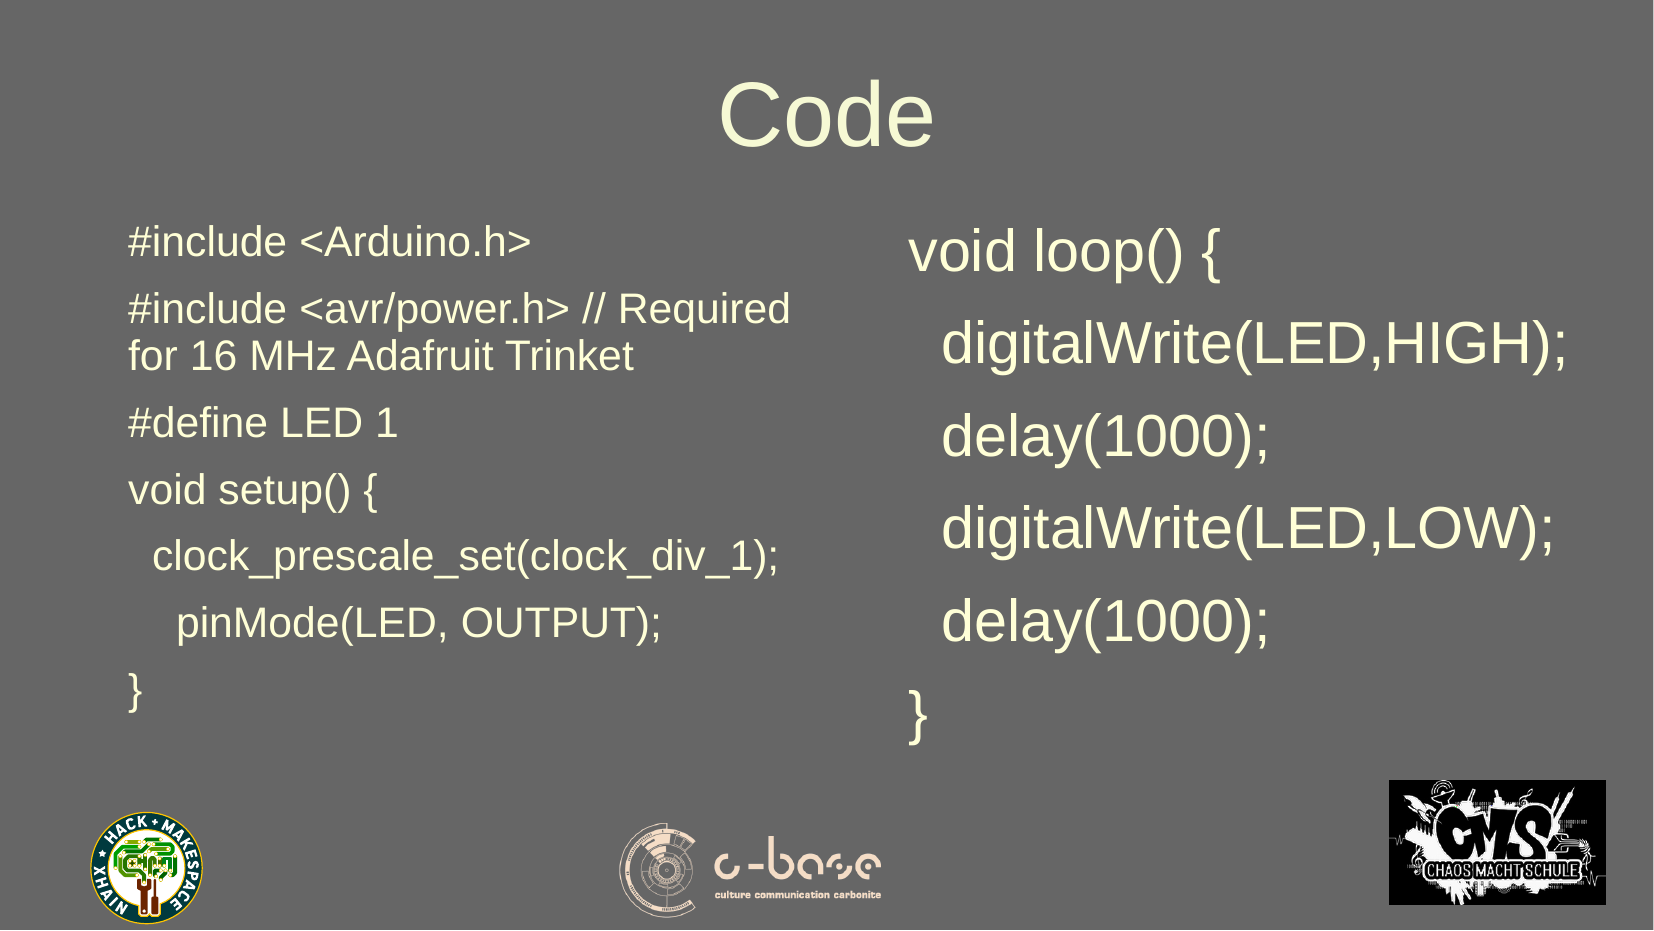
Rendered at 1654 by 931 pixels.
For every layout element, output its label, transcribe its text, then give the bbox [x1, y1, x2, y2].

list #include <Arduino.h> #include <avr/power.h> // Required for 16 MHz Adafruit Trinket #define LED 1 void setup() { clock_prescale_set(clock_div_1); pinMode(LED, OUTPUT); } [82, 217, 809, 758]
title Code [82, 37, 1571, 193]
picture [609, 809, 897, 931]
picture [1389, 780, 1606, 905]
list void loop() { digitalWrite(LED,HIGH); delay(1000); digitalWrite(LED,LOW); delay(1000); } [845, 217, 1572, 758]
